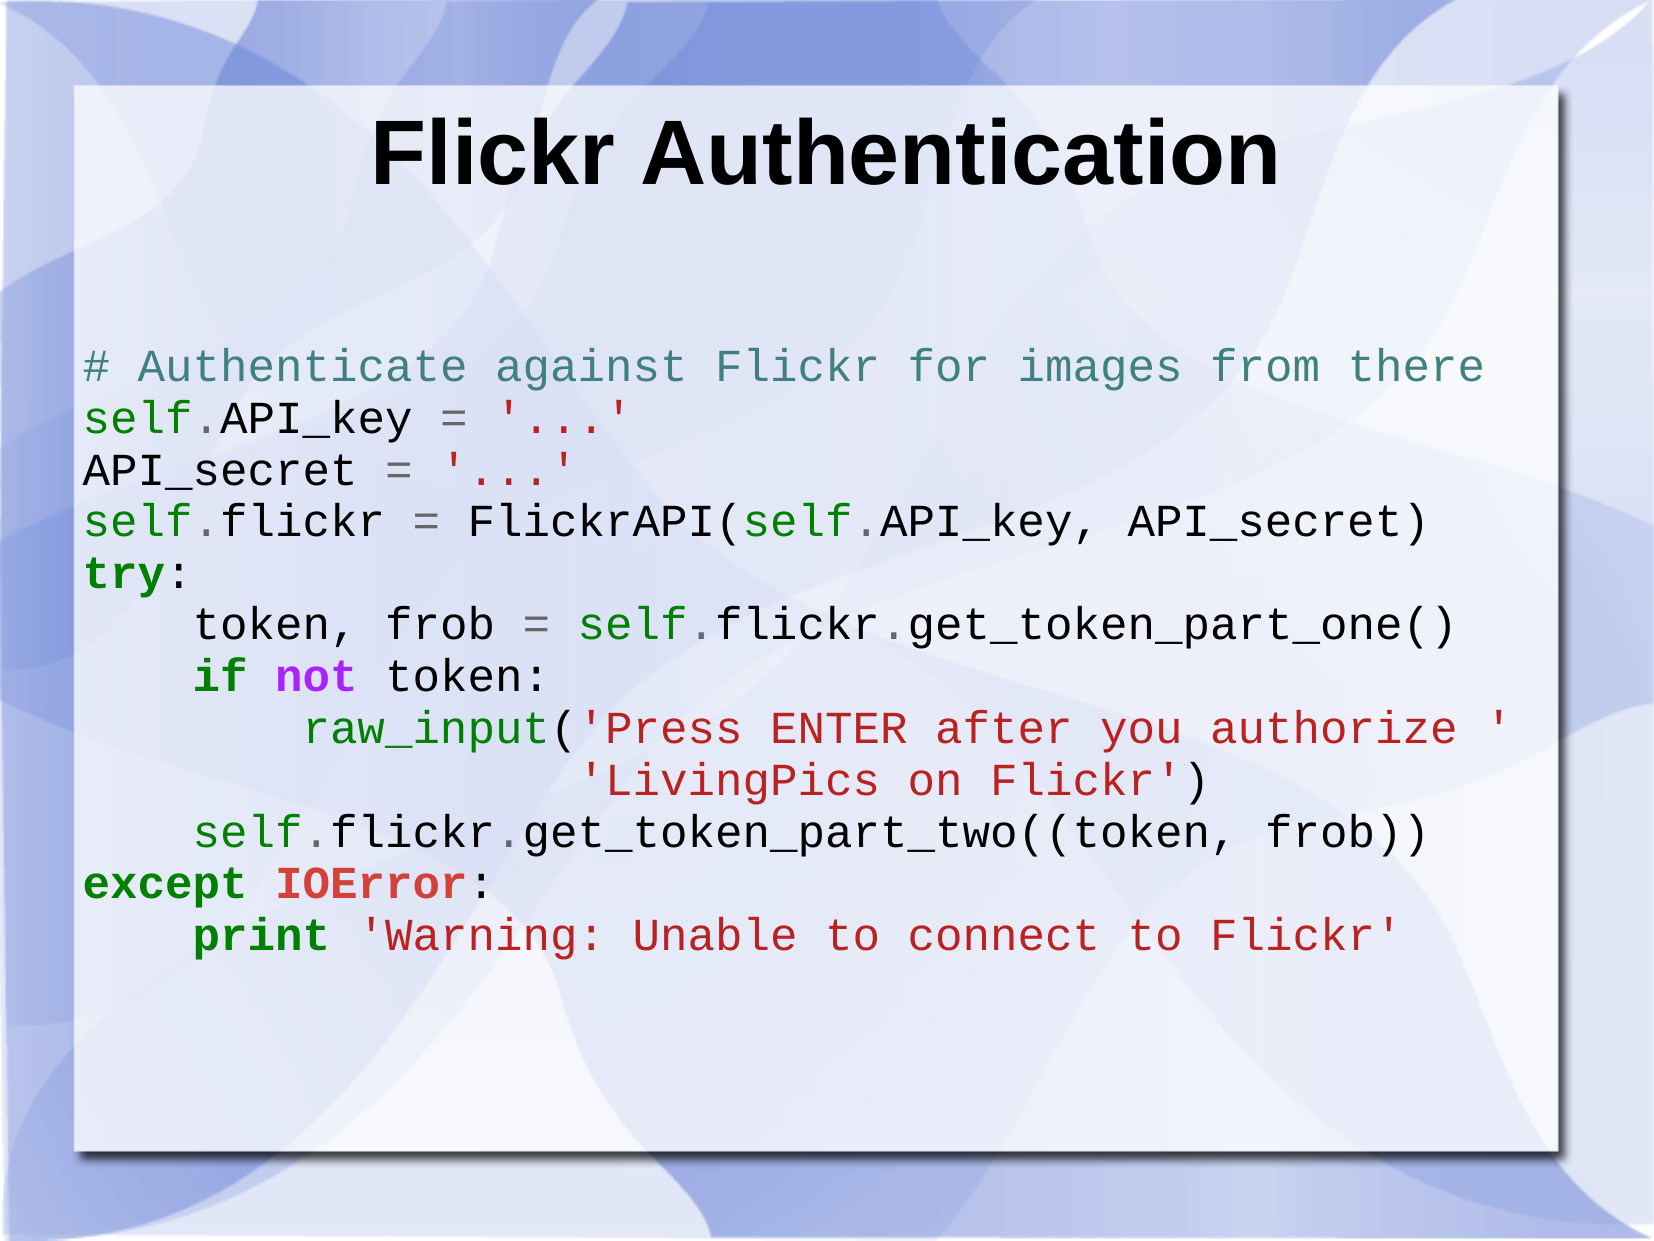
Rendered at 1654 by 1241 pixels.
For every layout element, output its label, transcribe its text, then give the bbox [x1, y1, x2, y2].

picture [0, 0, 1654, 1241]
title Flickr Authentication [82, 101, 1571, 205]
text_box # Authenticate against Flickr for images from there self.API_key = '...' API_secret = '...' self.flickr = FlickrAPI(self.API_key, API_secret) try: token, frob = self.flickr.get_token_part_one() if not token: raw_input('Press ENTER after you authorize ' 'LivingPics on Flickr') self.flickr.get_token_part_two((token, frob)) except IOError: print 'Warning: Unable to connect to Flickr' [82, 341, 1571, 1018]
